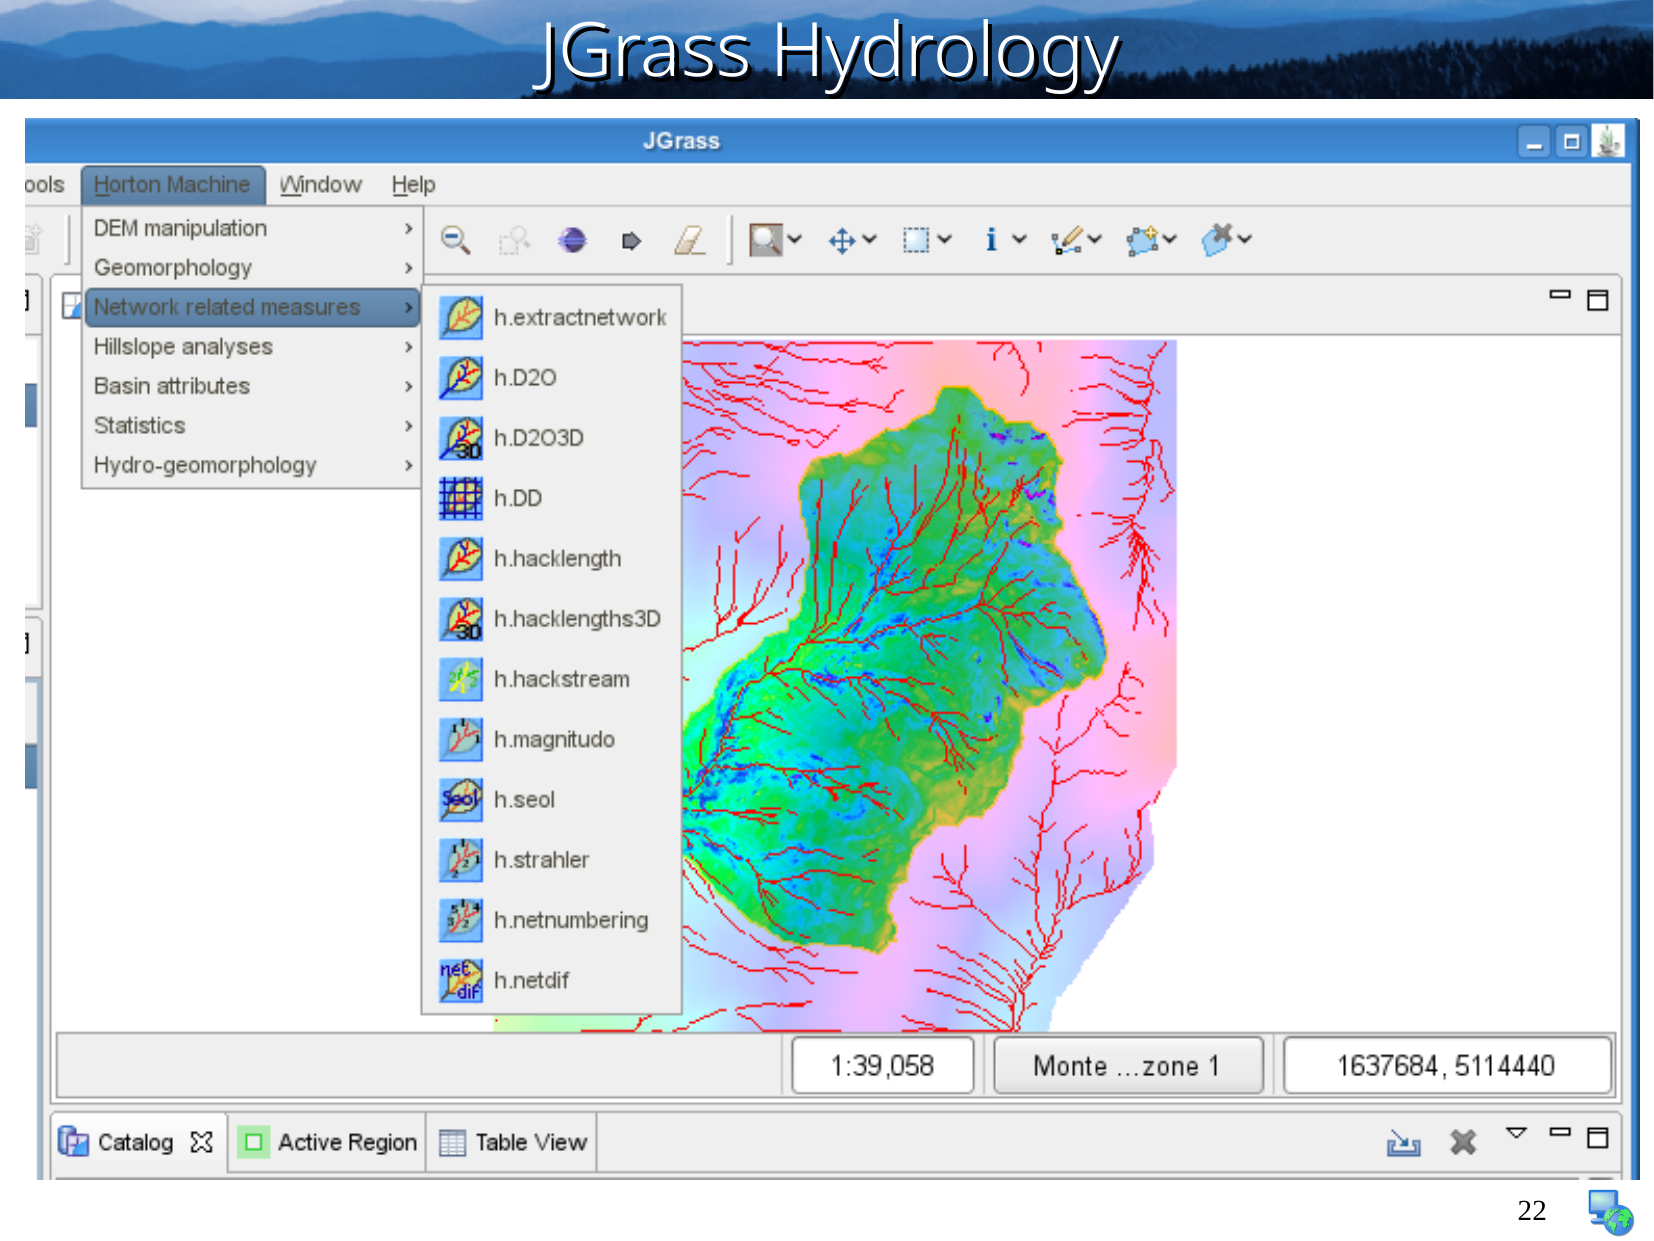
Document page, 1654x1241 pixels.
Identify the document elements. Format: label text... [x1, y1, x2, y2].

title JGrass Hydrology [49, 0, 1611, 96]
picture [1588, 1189, 1635, 1238]
picture [0, 0, 830, 99]
picture [25, 118, 1640, 1180]
picture [1097, 0, 1654, 99]
